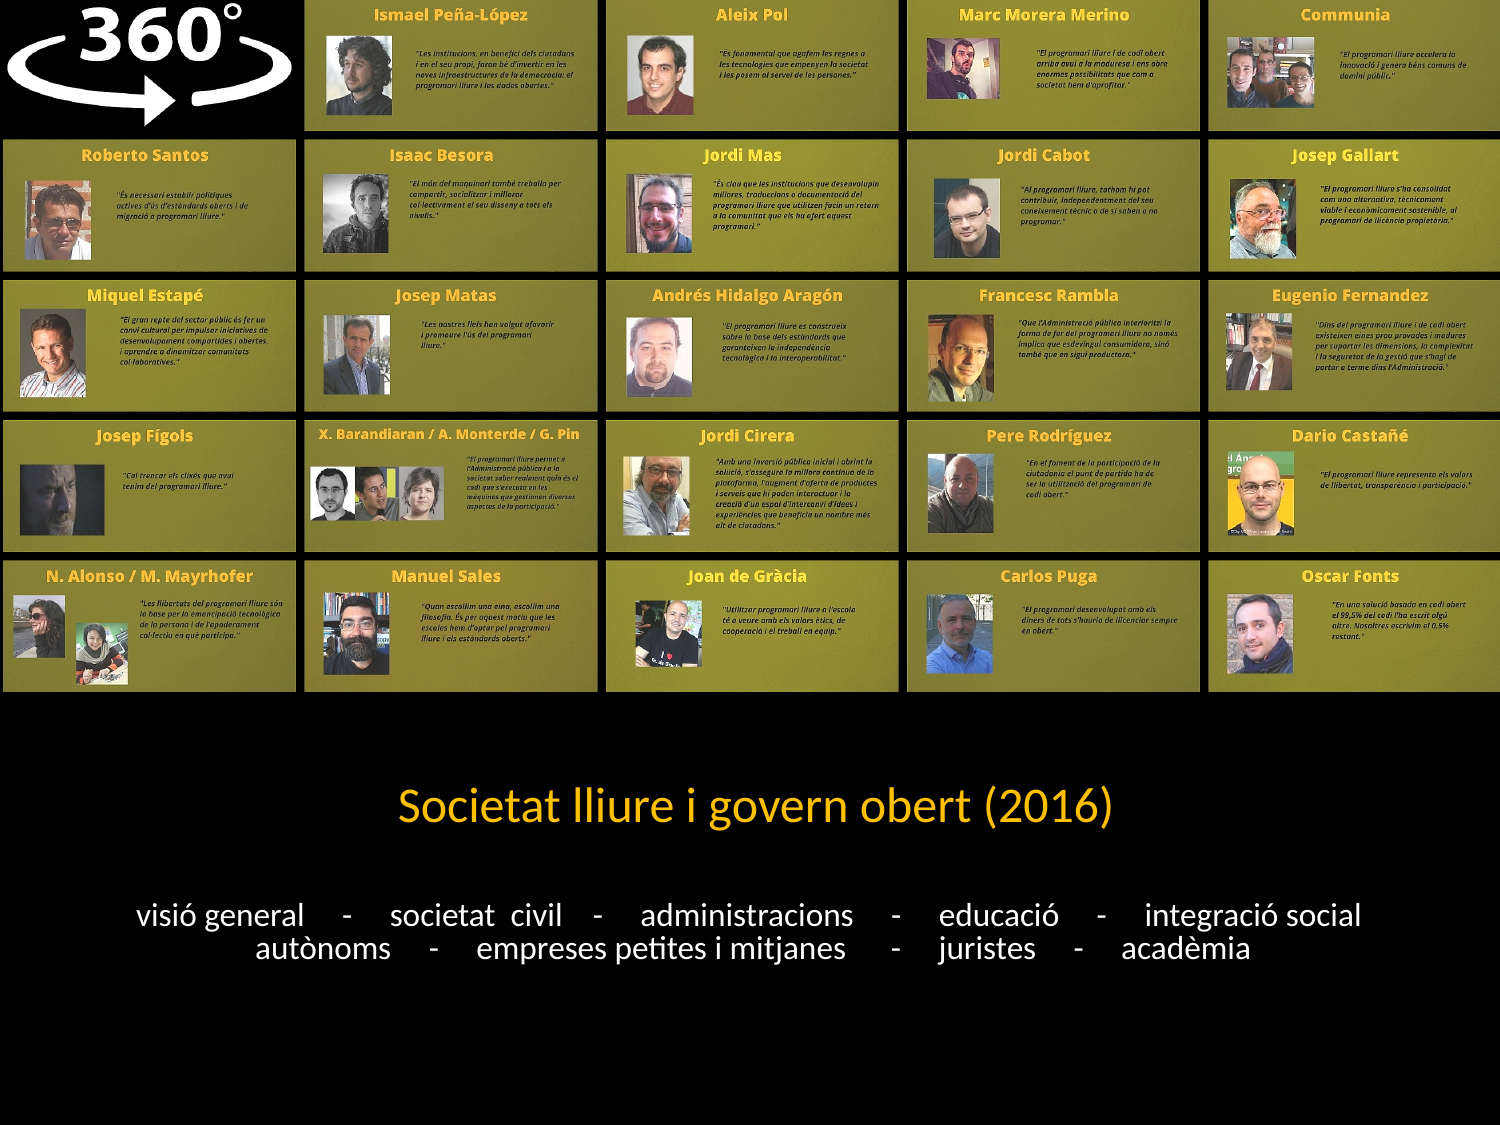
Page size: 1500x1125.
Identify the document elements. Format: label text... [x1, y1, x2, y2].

text_box visió general - societat civil - administracions - educació - integració social autònoms - empreses petites i mitjanes - juristes - acadèmia [0, 860, 1500, 1039]
text_box Societat lliure i govern obert (2016) [383, 765, 1130, 841]
picture [3, 0, 1500, 692]
